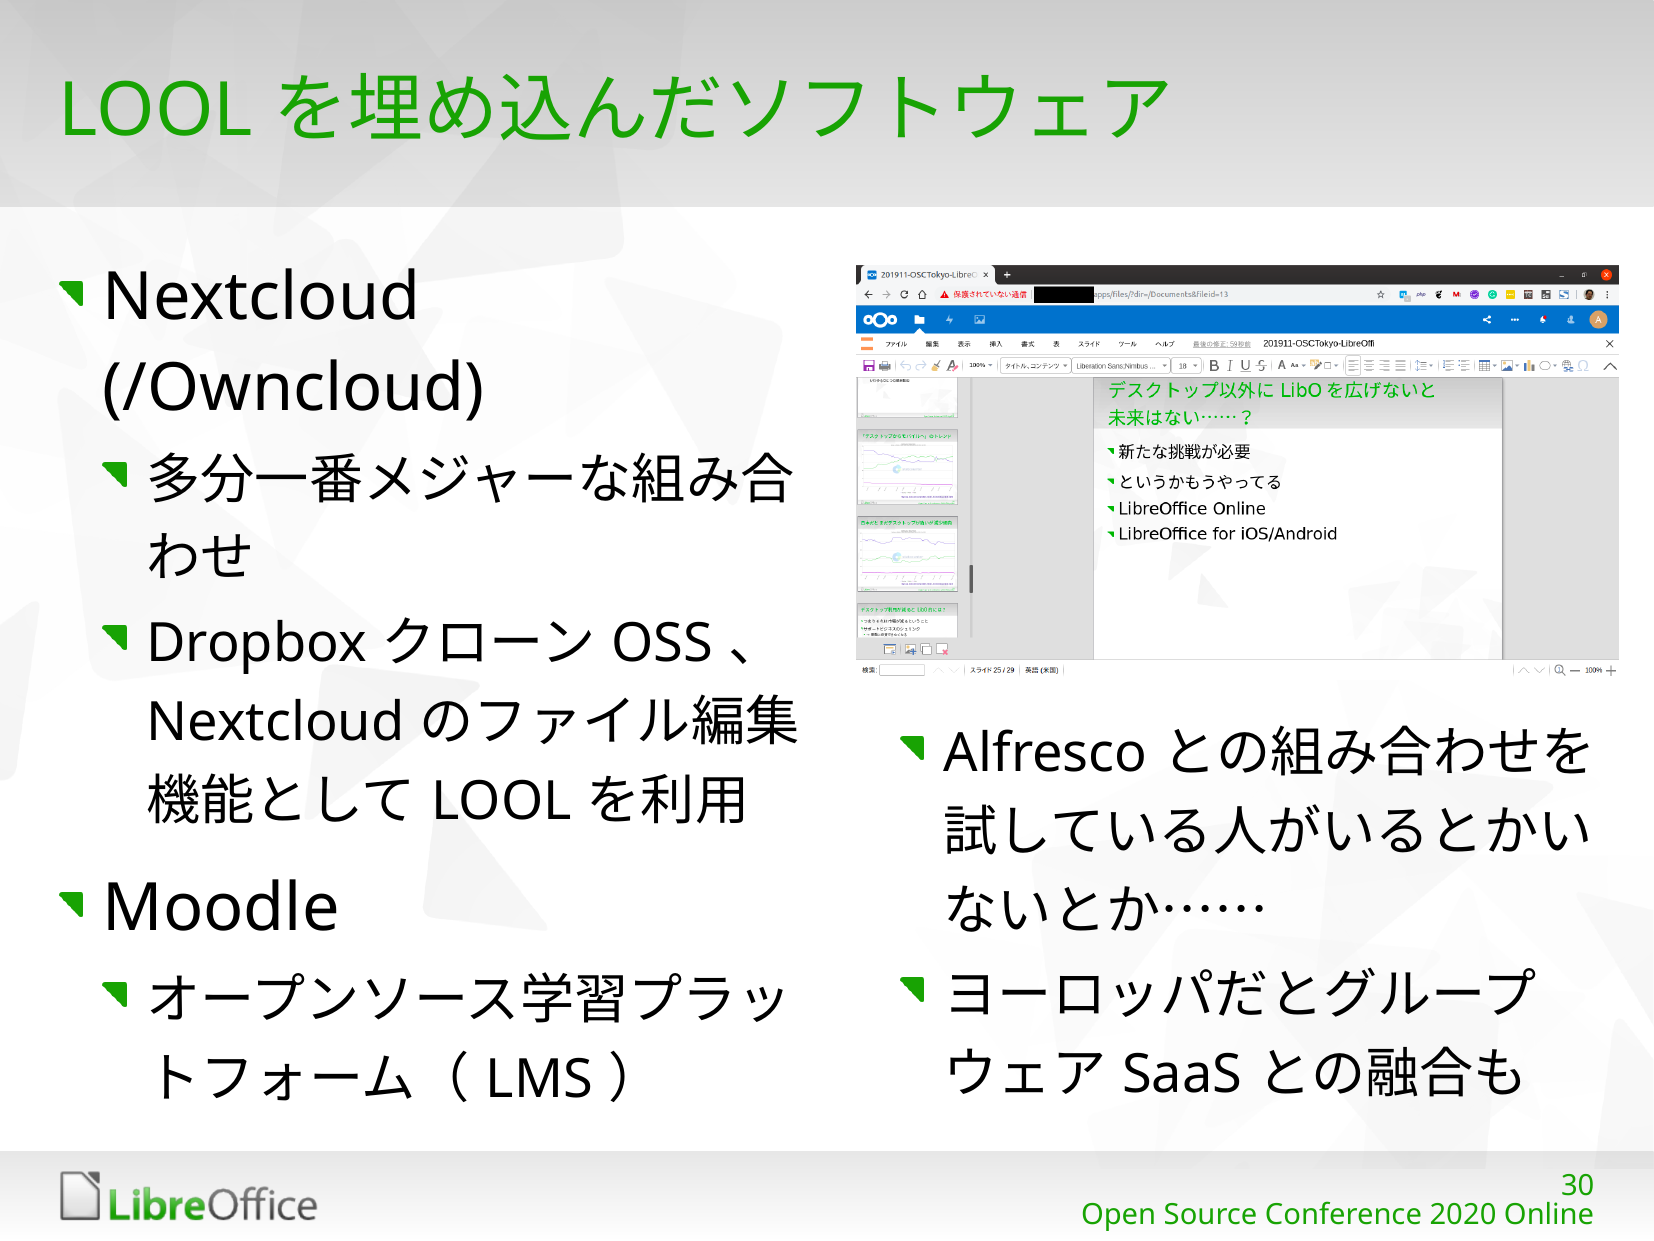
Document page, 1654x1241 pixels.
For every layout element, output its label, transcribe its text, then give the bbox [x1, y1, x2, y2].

picture [41, 1152, 337, 1240]
picture [0, 0, 783, 931]
title LOOLを埋め込んだソフトウェア [59, 29, 1595, 178]
list Alfrescoとの組み合わせを試している人がいるとかいないとか…… ヨーロッパだとグループウェアSaaSとの融合も [856, 708, 1606, 1108]
picture [856, 265, 1654, 1169]
list Nextcloud (/Owncloud) 多分一番メジャーな組み合わせ DropboxクローンOSS、Nextcloudのファイル編集機能としてLOOLを利用 Moodle オープンソース学習プラットフォーム（LMS） [59, 248, 809, 1135]
